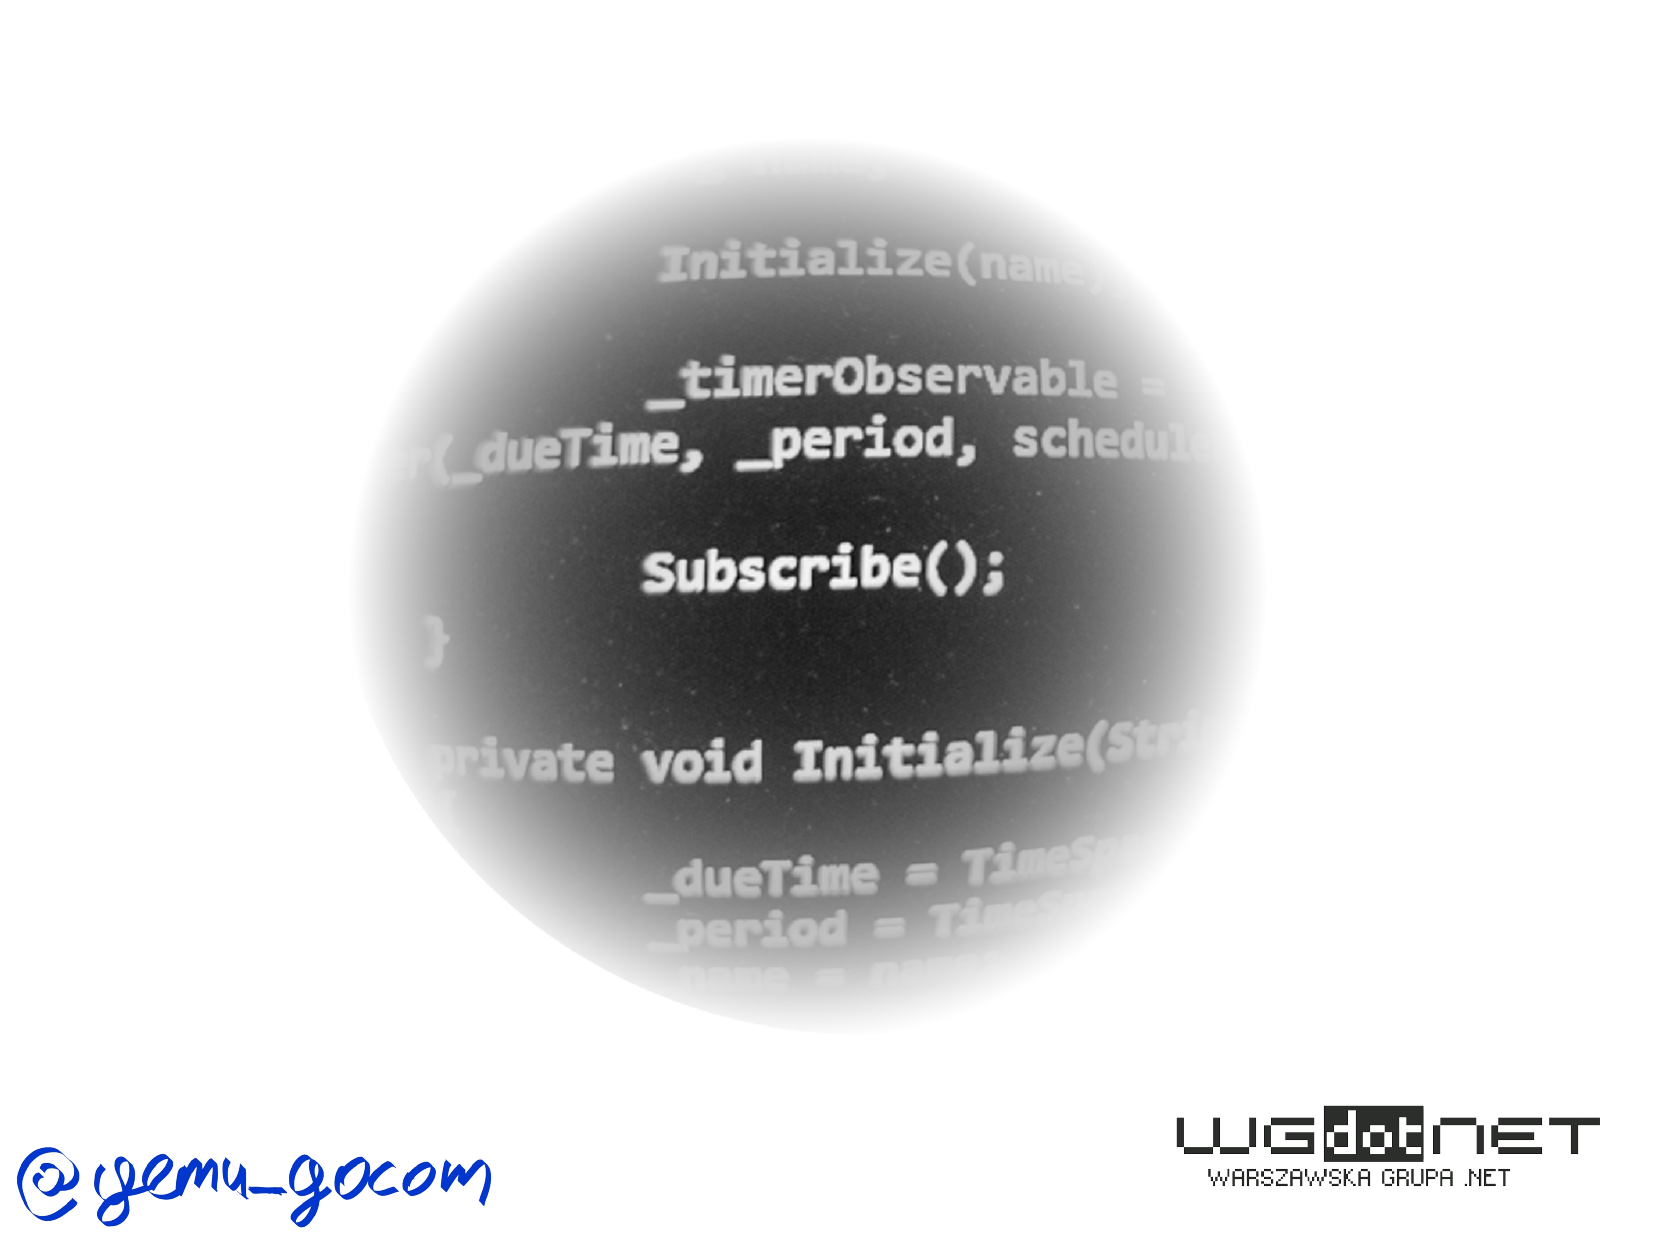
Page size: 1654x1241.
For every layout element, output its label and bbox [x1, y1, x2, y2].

picture [307, 94, 1323, 1095]
picture [11, 1129, 497, 1241]
picture [1169, 1103, 1603, 1193]
